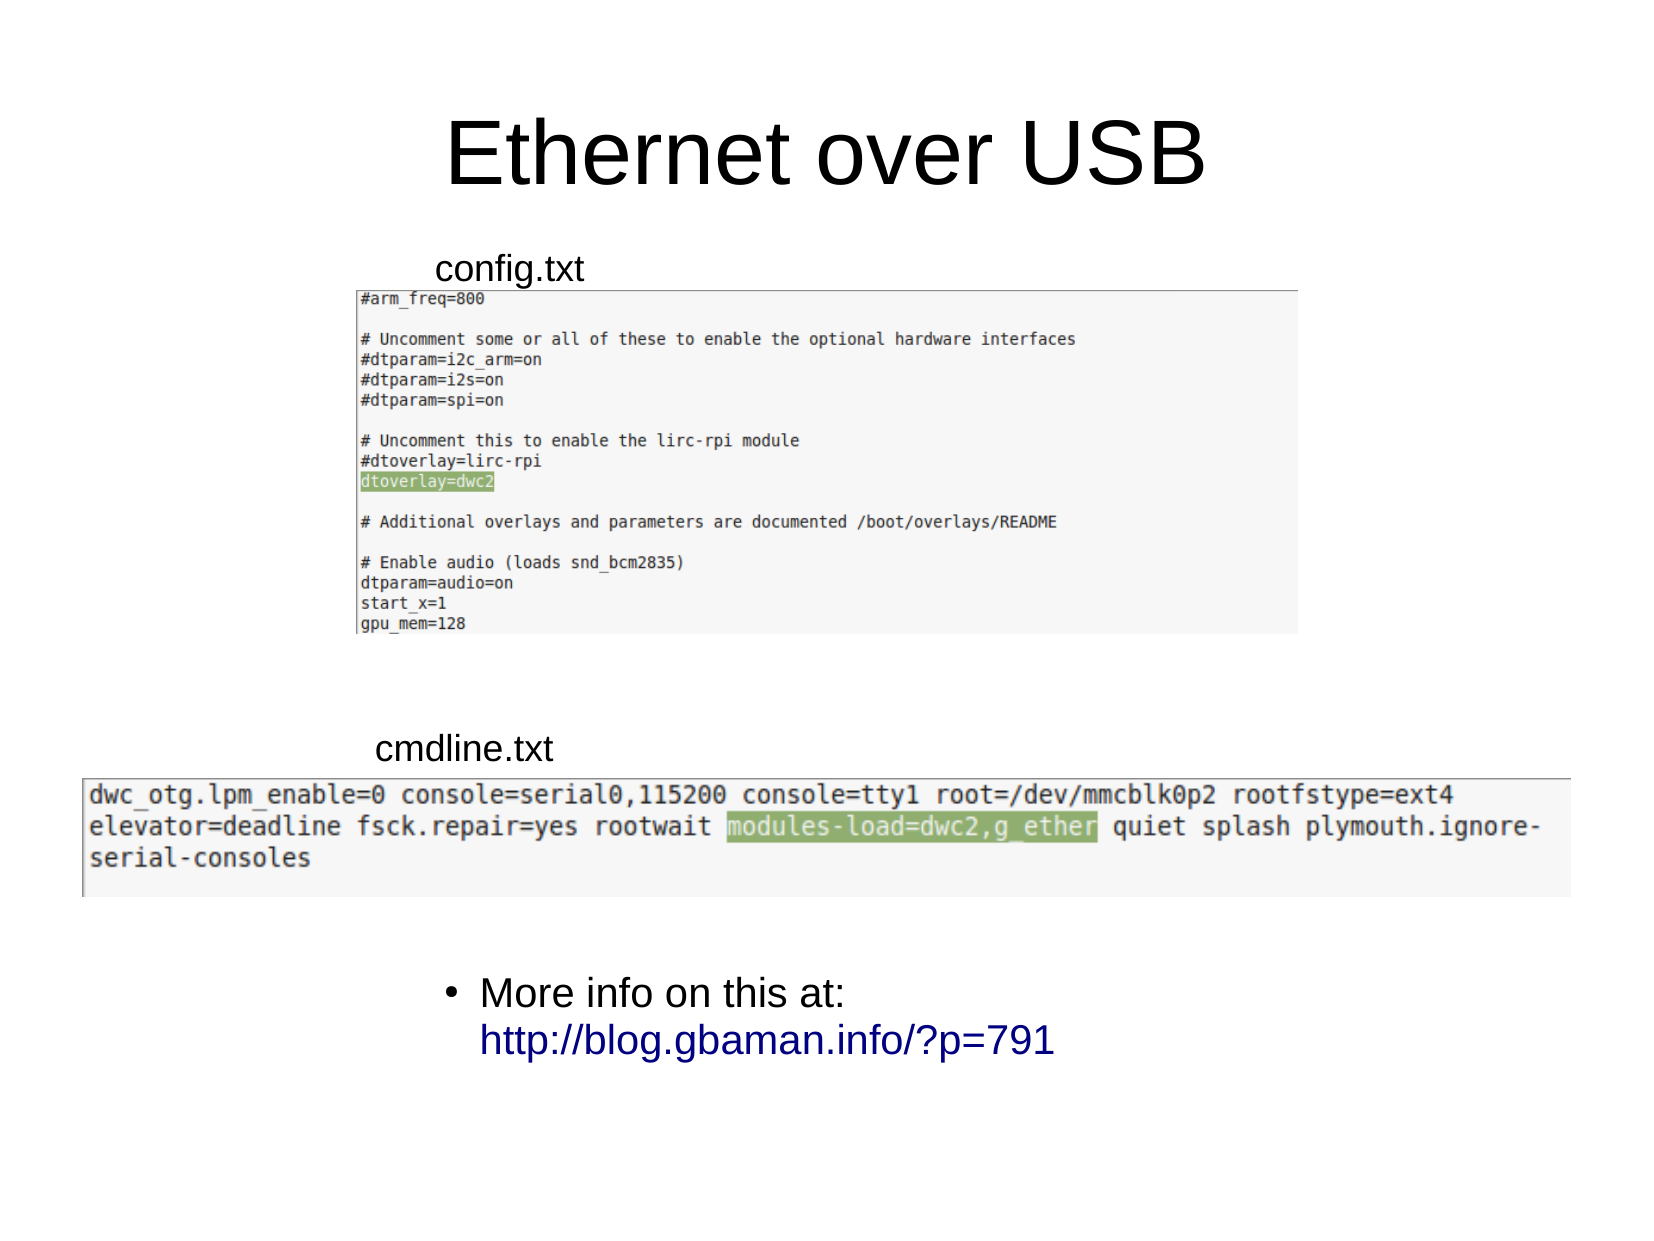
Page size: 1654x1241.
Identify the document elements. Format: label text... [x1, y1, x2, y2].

text_box More info on this at: http://blog.gbaman.info/?p=791 [444, 969, 1086, 1064]
picture [356, 290, 1298, 634]
picture [82, 778, 1571, 897]
text_box cmdline.txt [360, 720, 661, 777]
text_box config.txt [420, 240, 841, 297]
title Ethernet over USB [82, 49, 1571, 257]
